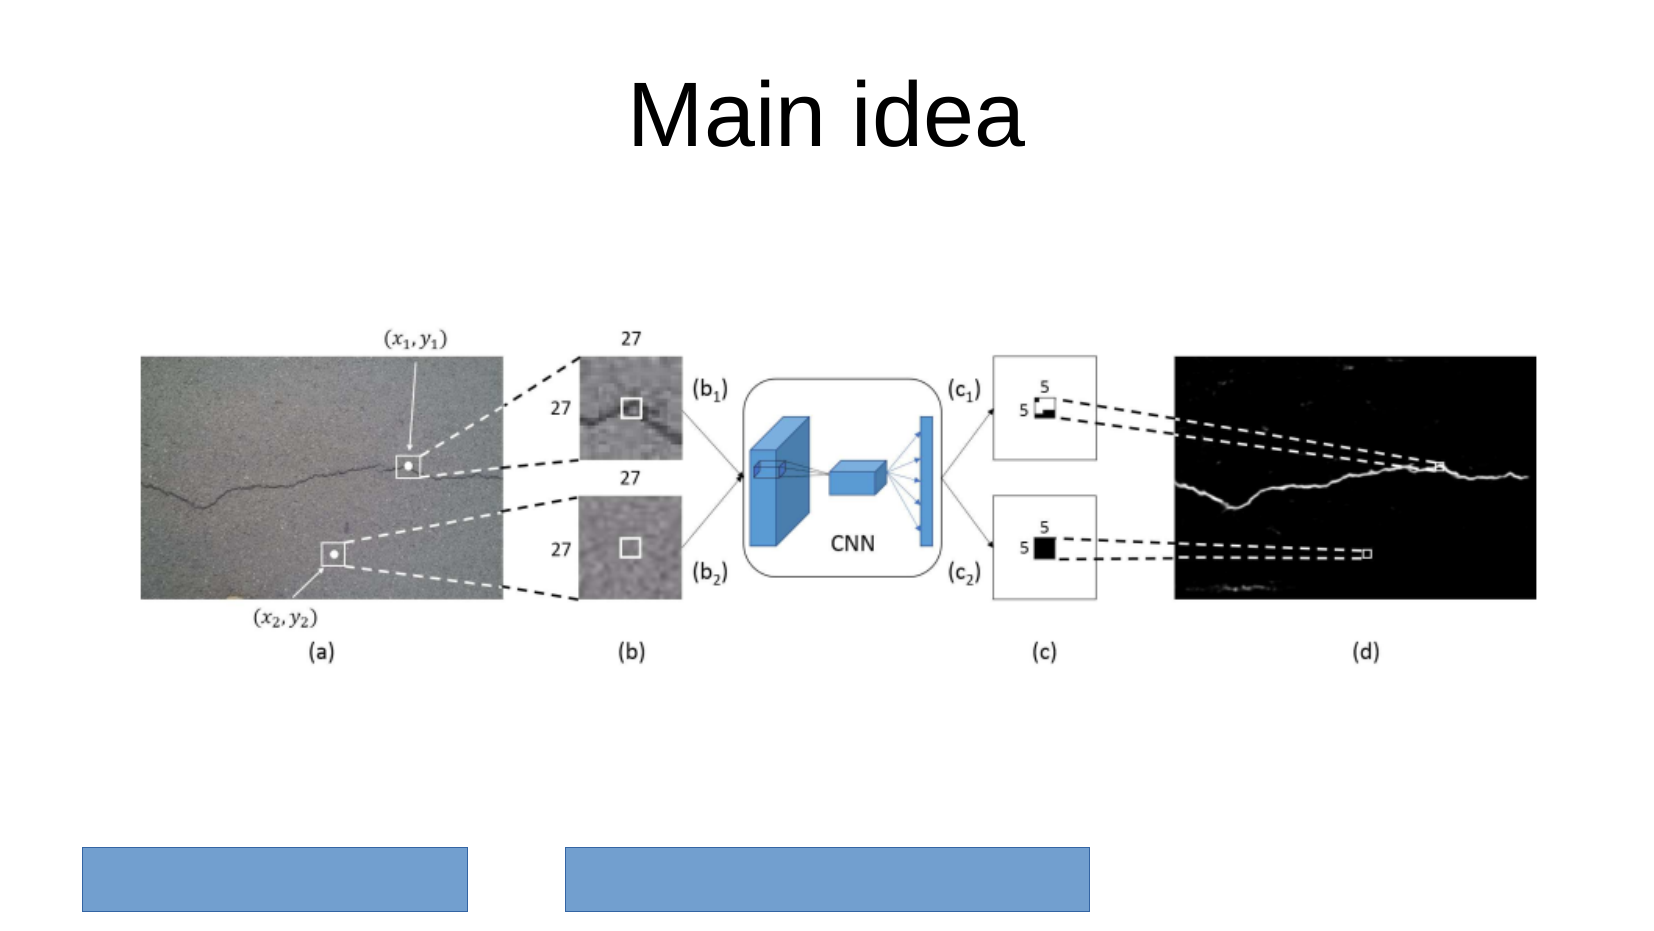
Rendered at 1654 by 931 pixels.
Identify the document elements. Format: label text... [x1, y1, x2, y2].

picture [102, 299, 1571, 675]
title Main idea [82, 37, 1571, 193]
